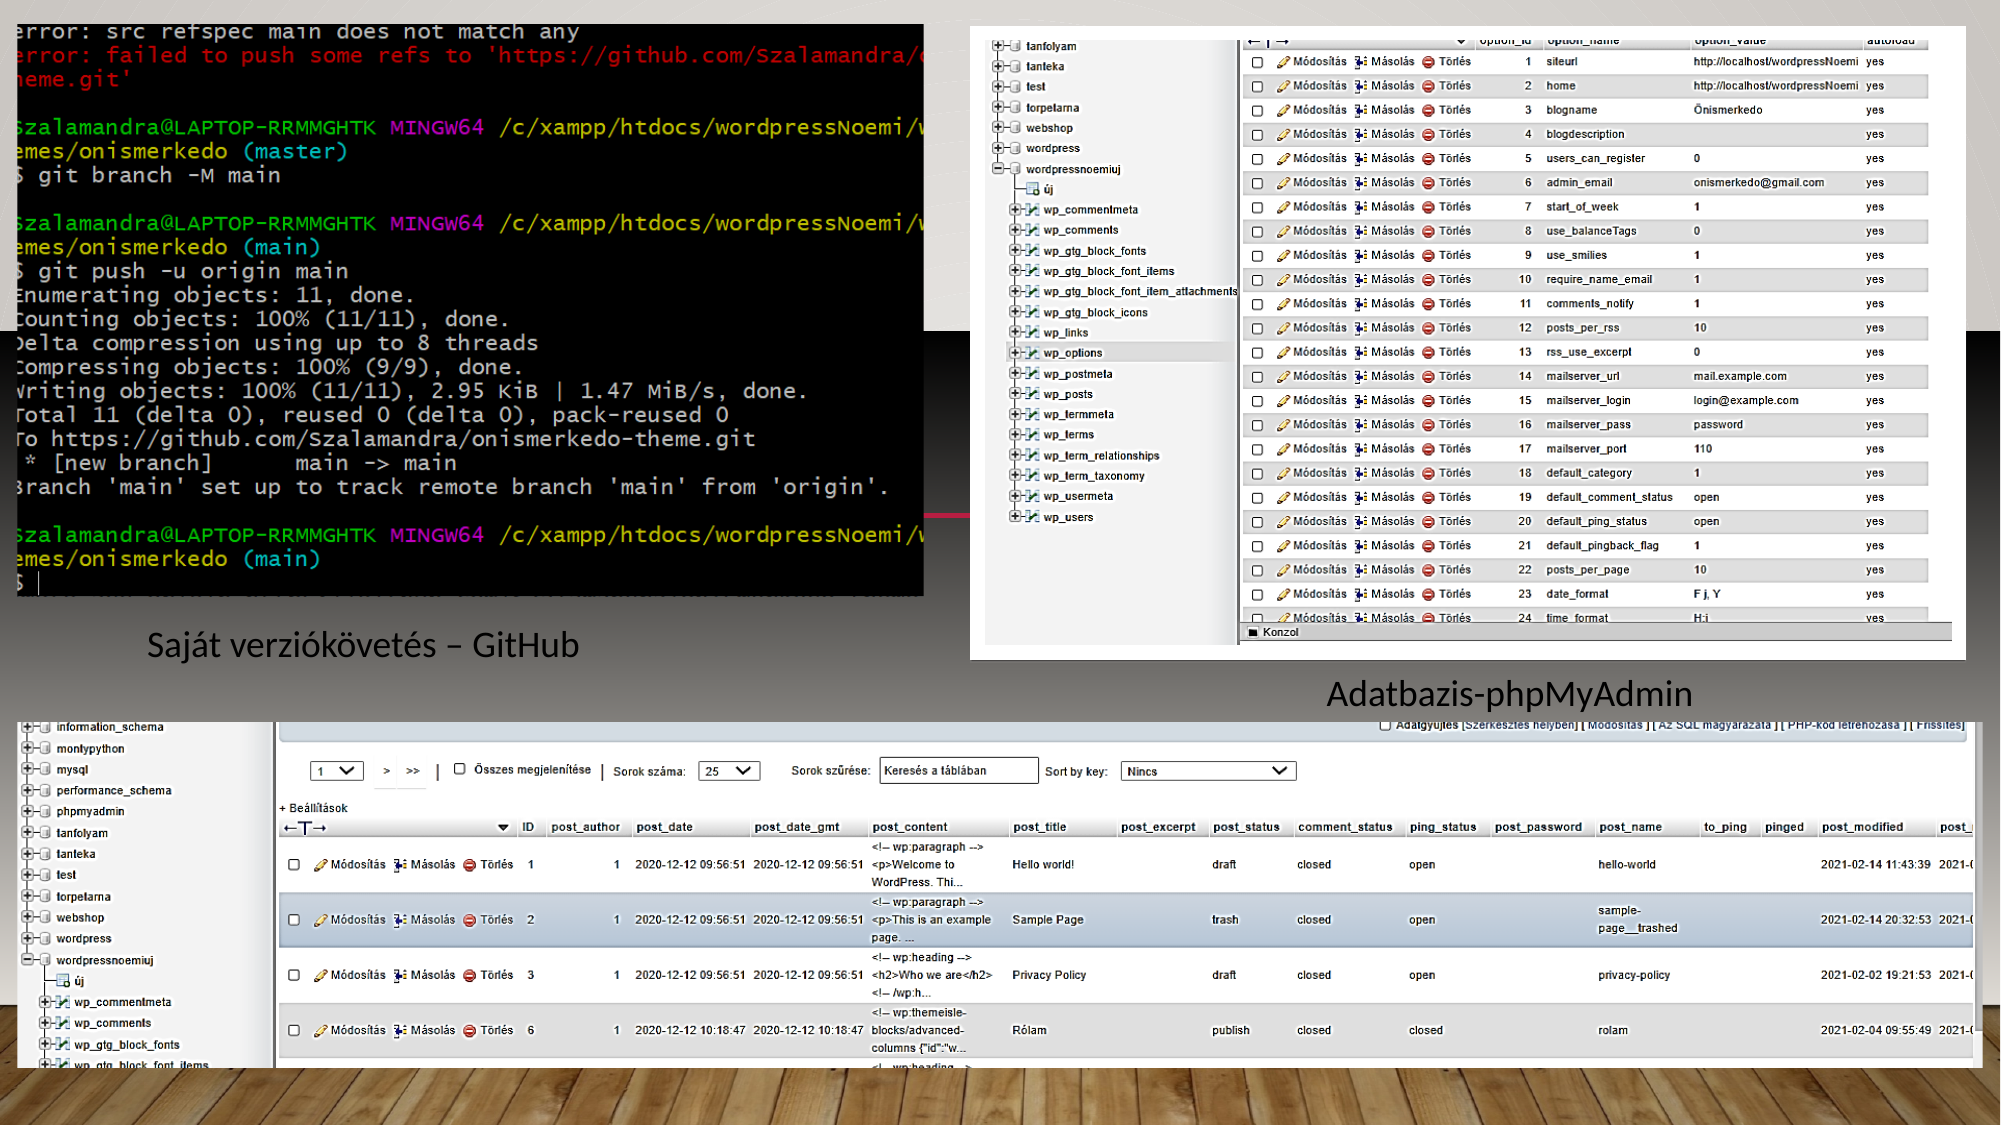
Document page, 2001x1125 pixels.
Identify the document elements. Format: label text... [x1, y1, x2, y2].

picture [17, 722, 1983, 1068]
picture [984, 40, 1952, 646]
picture [17, 24, 924, 597]
text_box Saját verziókövetés – GitHub [132, 612, 809, 674]
text_box Adatbazis-phpMyAdmin [1311, 661, 1771, 722]
